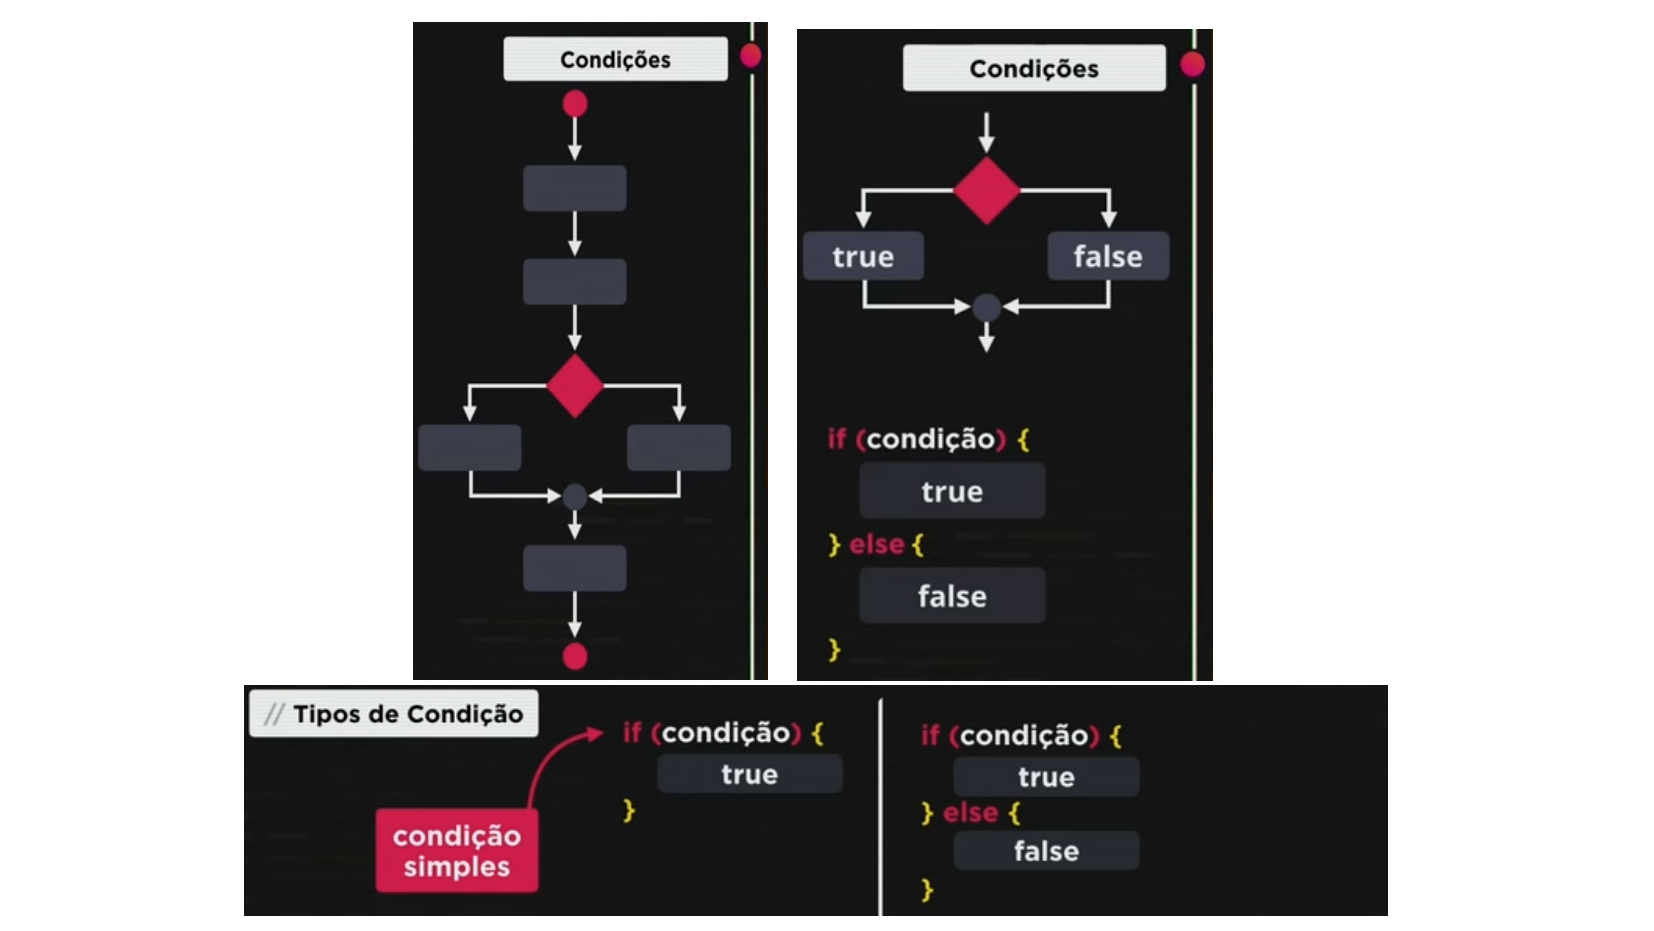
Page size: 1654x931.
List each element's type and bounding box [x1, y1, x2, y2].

picture [413, 22, 768, 680]
picture [797, 29, 1213, 682]
picture [244, 685, 1388, 916]
